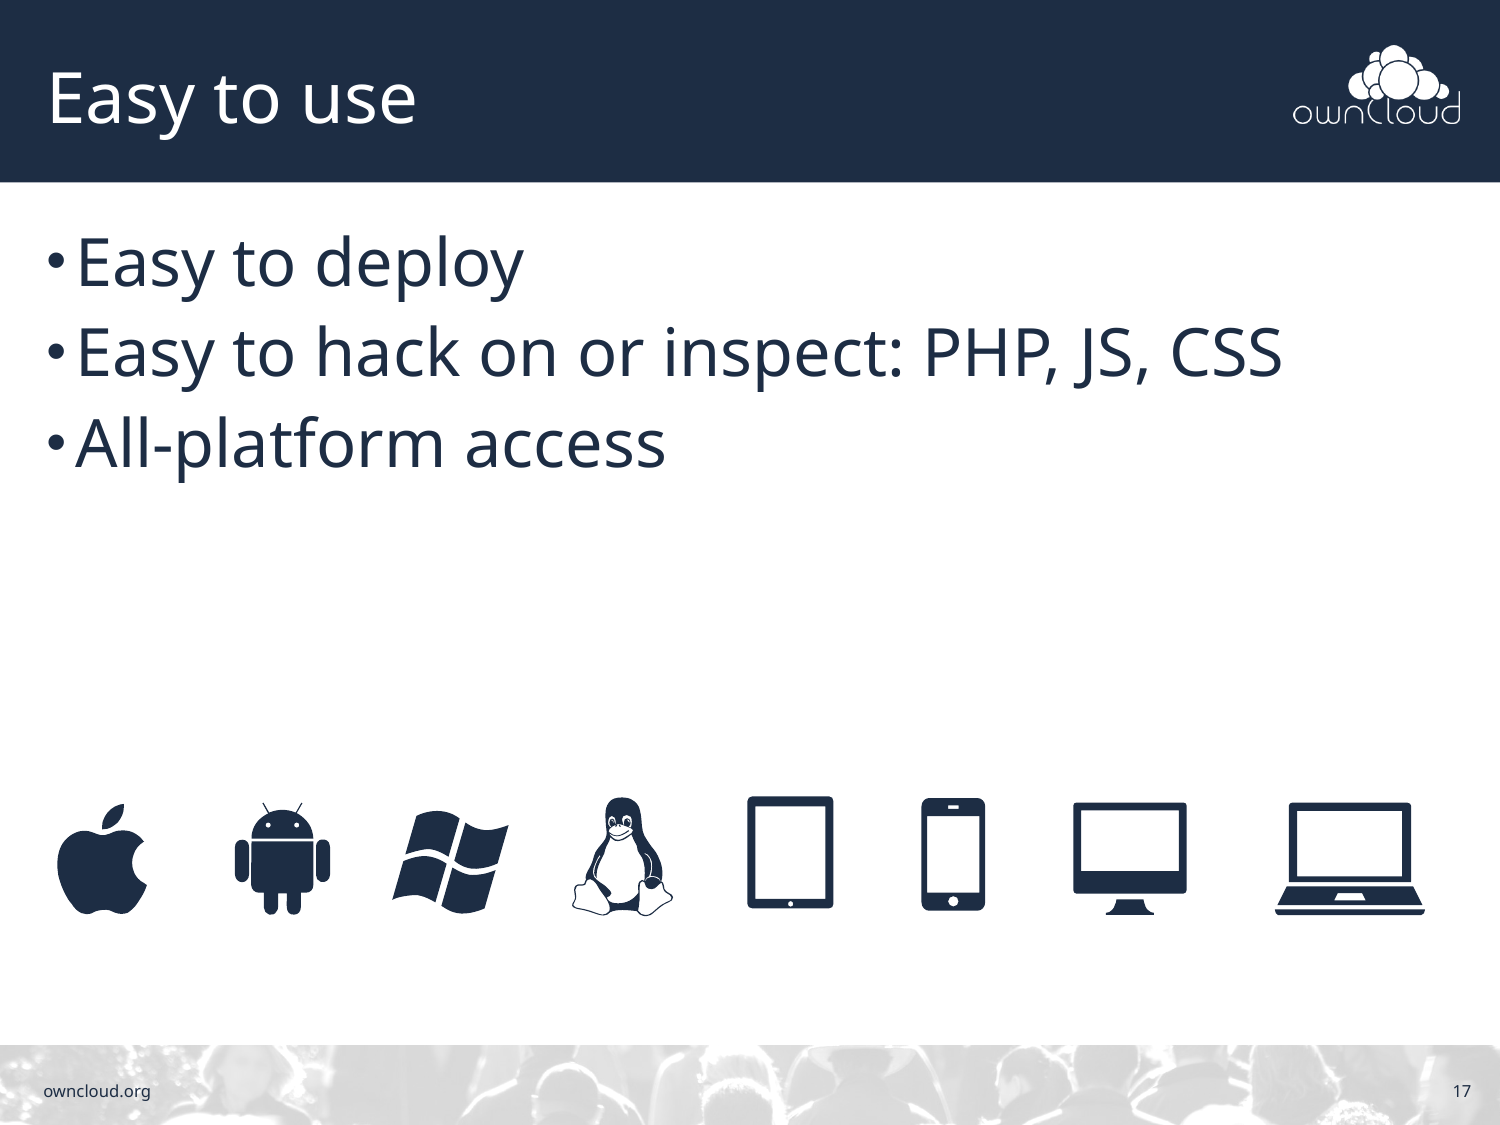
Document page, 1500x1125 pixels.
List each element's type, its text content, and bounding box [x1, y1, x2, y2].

text_box [234, 839, 250, 883]
text_box [57, 830, 147, 915]
title Easy to use [46, 5, 1258, 187]
text_box [1105, 899, 1154, 915]
picture [390, 810, 511, 916]
text_box [1274, 909, 1426, 916]
list Easy to deploy Easy to hack on or inspect: PHP, JS, CSS All-platform access [46, 214, 1465, 1026]
text_box [251, 841, 314, 915]
text_box [921, 798, 986, 911]
text_box [316, 839, 331, 883]
text_box [251, 802, 314, 839]
picture [0, 1045, 1500, 1125]
text_box [1288, 802, 1412, 883]
picture [1293, 45, 1460, 124]
text_box [102, 803, 124, 830]
text_box [1073, 802, 1187, 894]
text_box [747, 796, 834, 909]
text_box [1277, 886, 1423, 906]
picture [570, 795, 676, 919]
